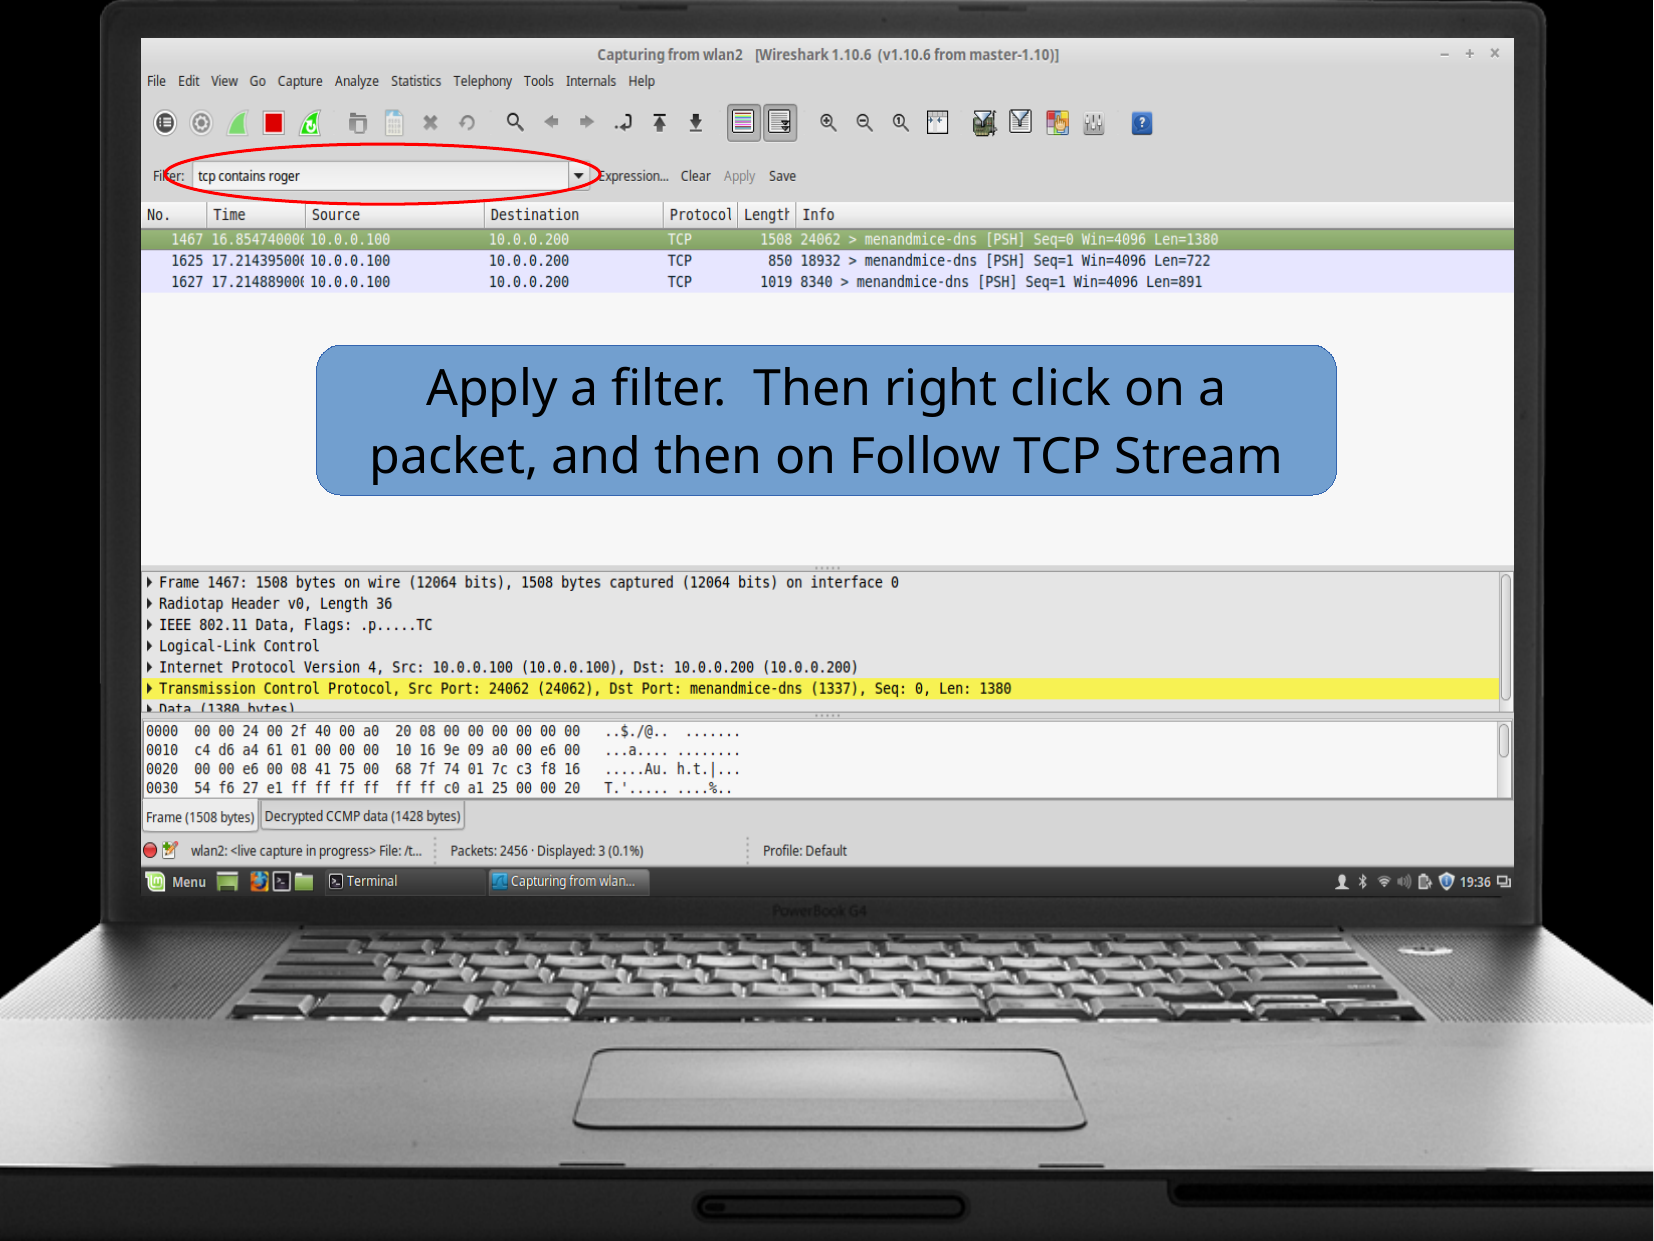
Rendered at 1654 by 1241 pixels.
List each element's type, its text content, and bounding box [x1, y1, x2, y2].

text_box Apply a filter. Then right click on a packet, and then on Follow TCP Stream [316, 345, 1337, 496]
picture [0, 0, 1654, 1241]
